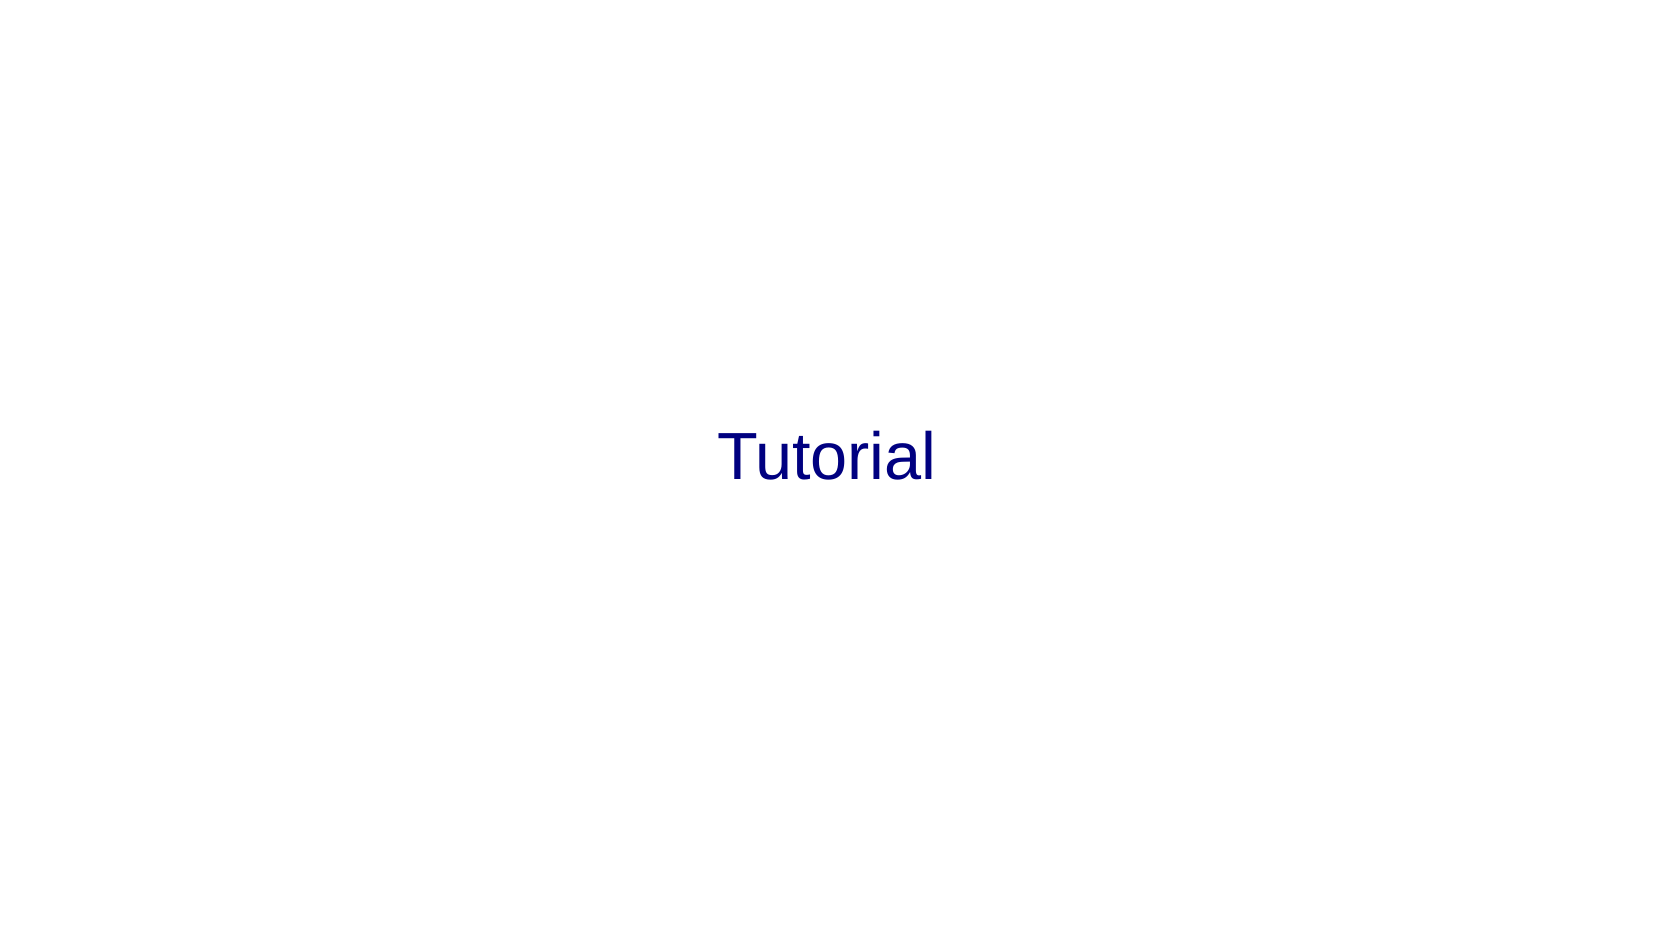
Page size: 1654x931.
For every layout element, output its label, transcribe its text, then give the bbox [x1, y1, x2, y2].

text_box Tutorial [82, 96, 1571, 817]
